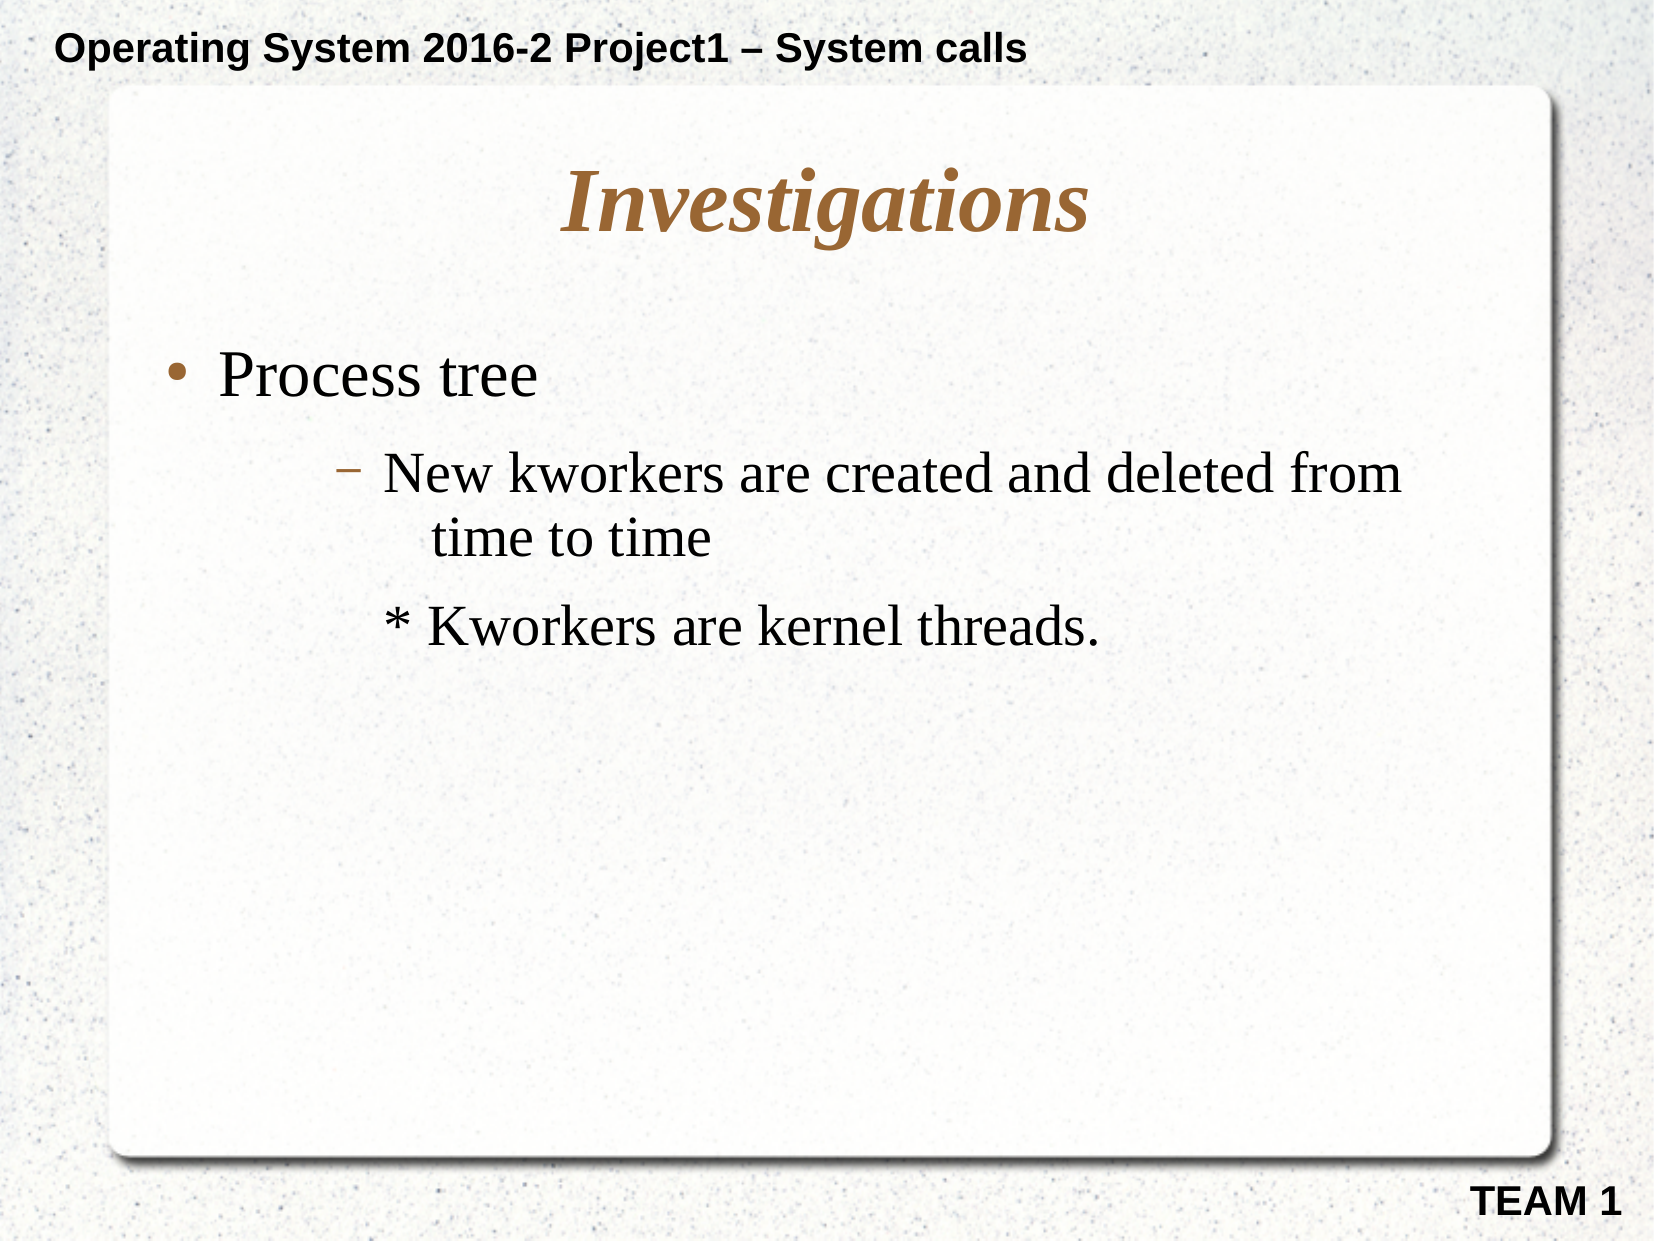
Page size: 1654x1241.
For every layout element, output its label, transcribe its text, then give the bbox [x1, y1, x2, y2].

title Investigations [118, 96, 1536, 304]
list Process tree New kworkers are created and deleted from time to time * Kworkers are kernel threads. [147, 336, 1506, 1042]
picture [0, 0, 1654, 1241]
text_box TEAM 1 [1455, 1170, 1651, 1232]
text_box Operating System 2016-2 Project1 – System calls [39, 16, 1195, 79]
